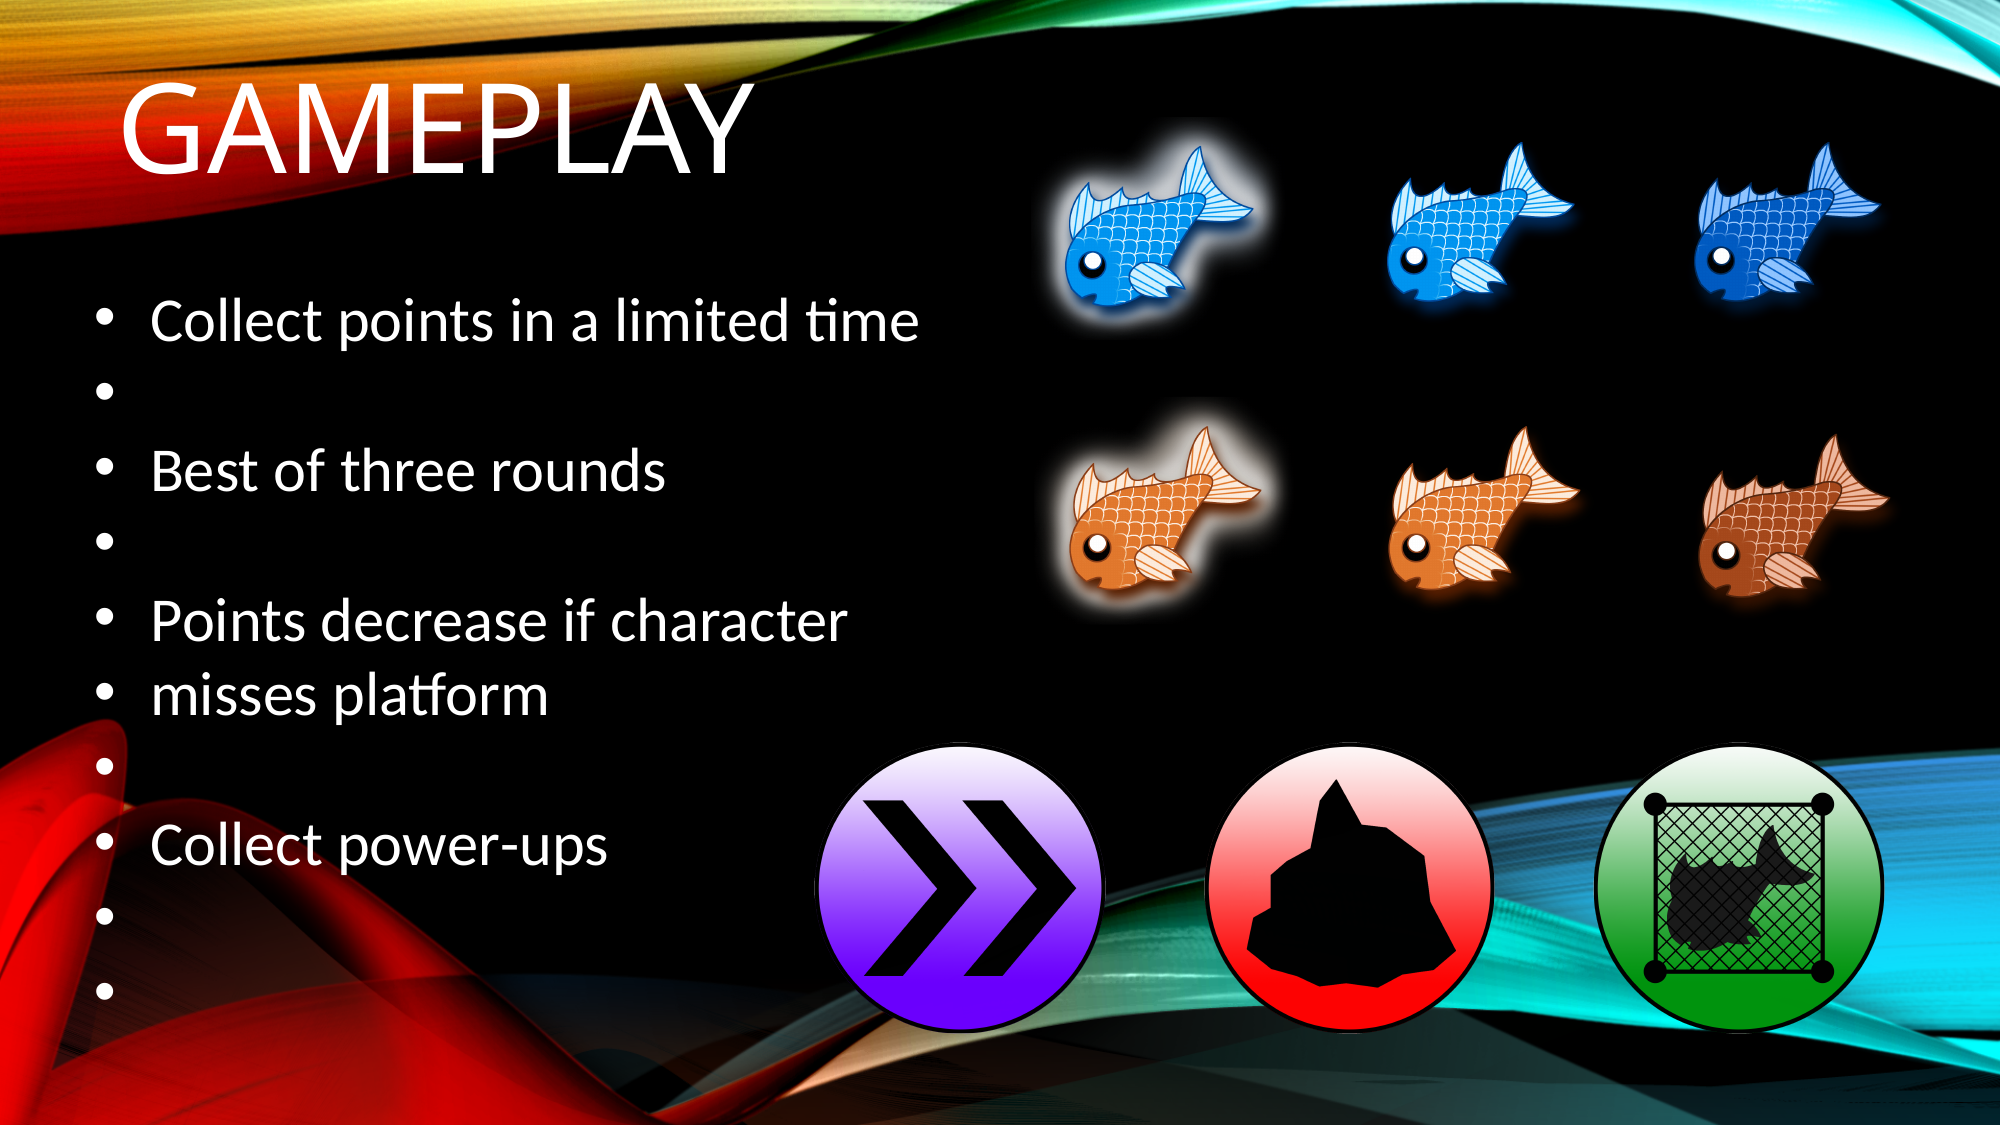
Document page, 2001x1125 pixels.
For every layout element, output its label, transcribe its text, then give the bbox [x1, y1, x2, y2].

title gamePLAY [101, 58, 1343, 200]
picture [1002, 369, 1642, 653]
picture [1321, 85, 1942, 363]
picture [1578, 727, 1900, 1049]
picture [799, 727, 1121, 1049]
picture [1663, 404, 1920, 632]
text_box Collect points in a limited time Best of three rounds Points decrease if character misses platform Collect power-ups [78, 196, 1095, 1090]
picture [999, 90, 1314, 368]
picture [1189, 727, 1510, 1049]
